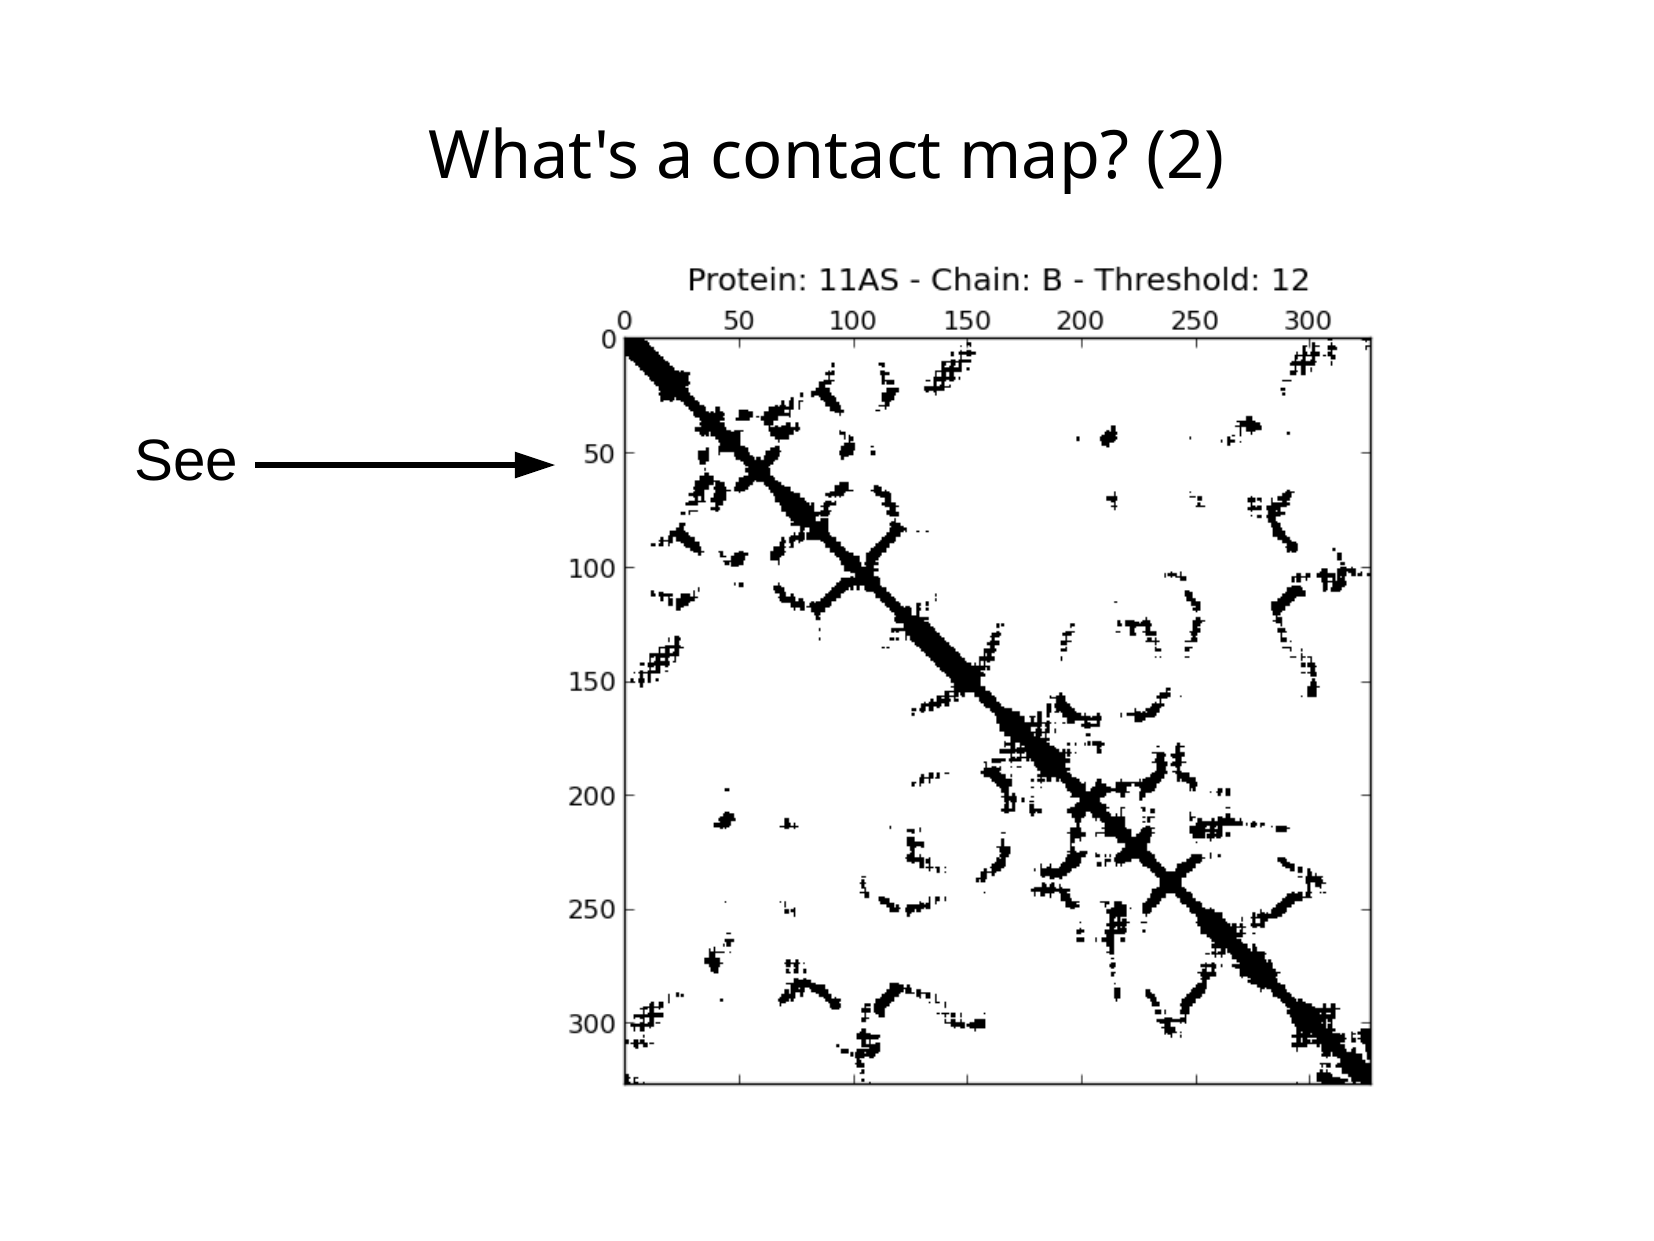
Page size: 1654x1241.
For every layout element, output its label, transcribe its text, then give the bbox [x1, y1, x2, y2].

text_box See [120, 420, 254, 501]
title What's a contact map? (2) [82, 49, 1571, 257]
picture [480, 209, 1441, 1171]
